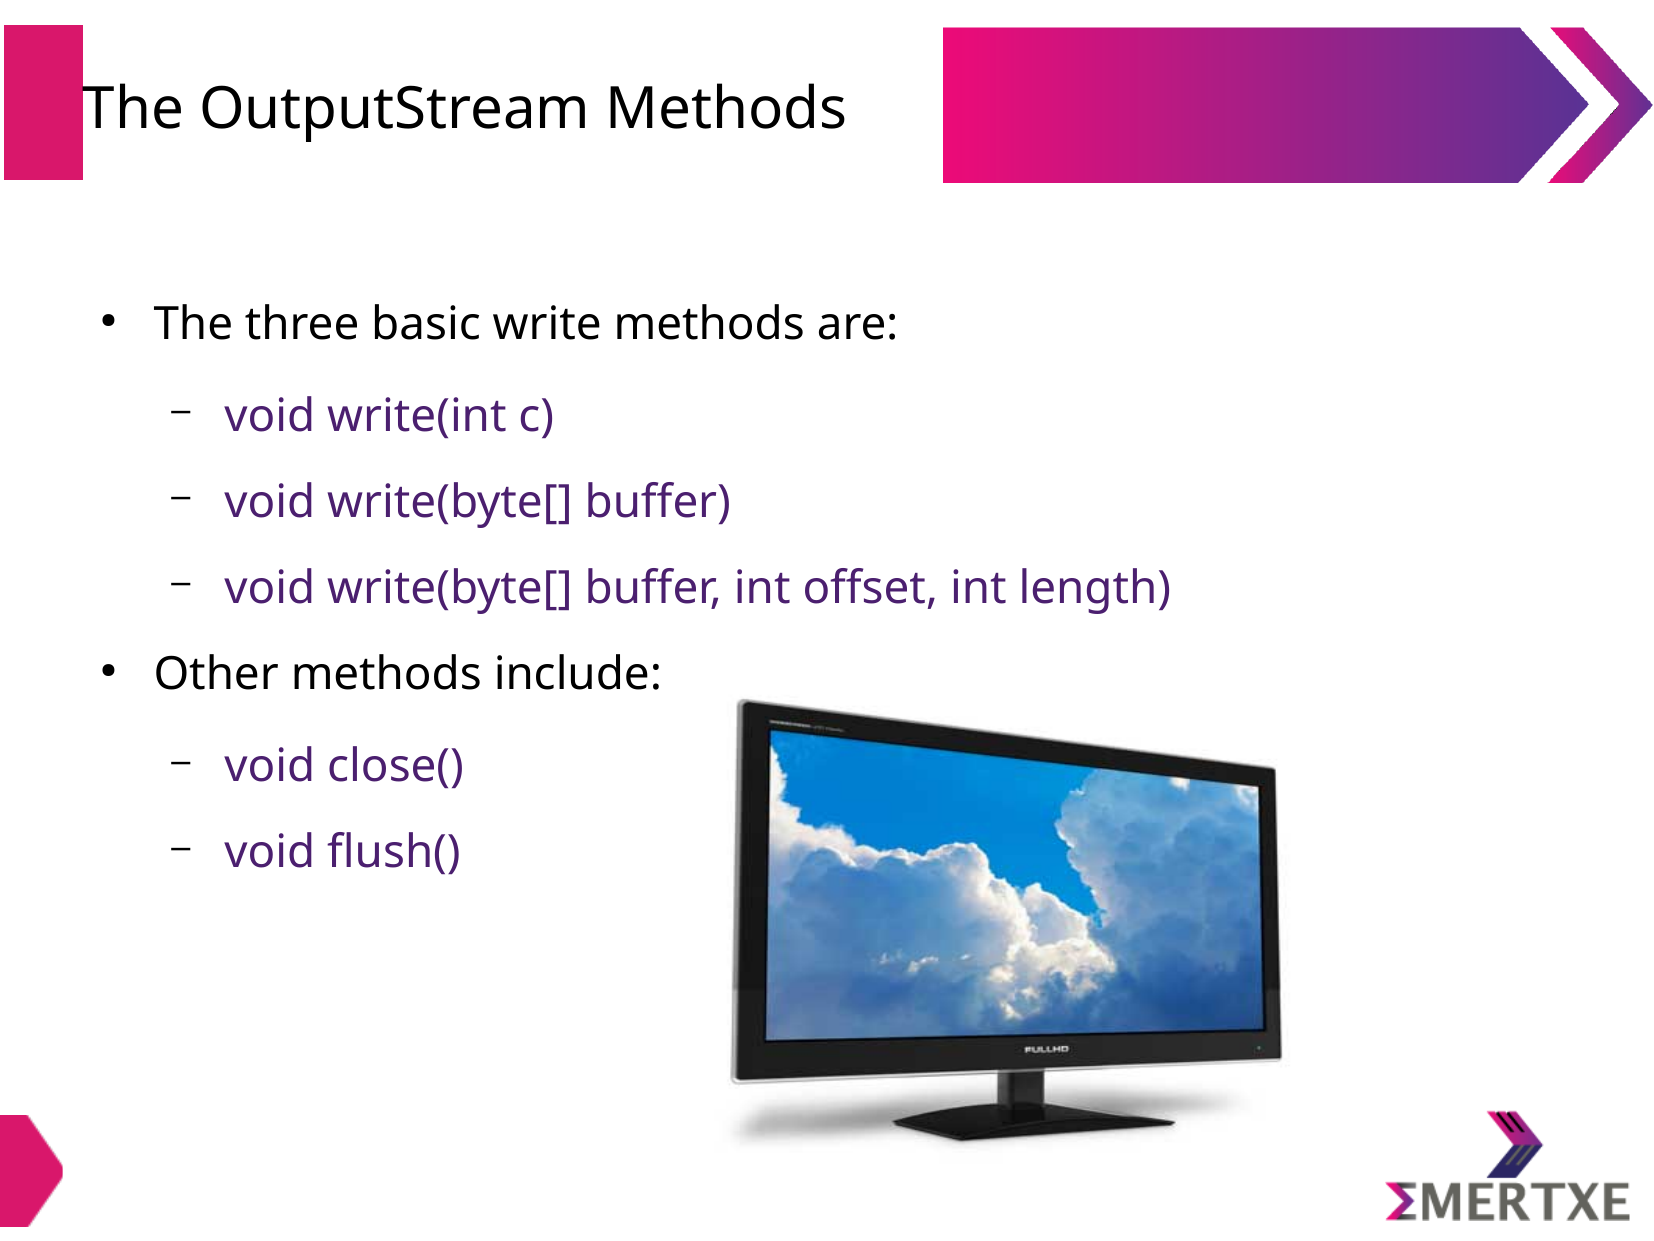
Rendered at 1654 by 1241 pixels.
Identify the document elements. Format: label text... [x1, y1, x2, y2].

picture [690, 674, 1315, 1171]
title The OutputStream Methods [82, 2, 1571, 210]
picture [1385, 1107, 1631, 1221]
picture [1571, 27, 1653, 183]
list The three basic write methods are: void write(int c) void write(byte[] buffer) void write(byte[] buffer, int offset, int length) Other methods include: void close() void flush() [82, 290, 1571, 1010]
